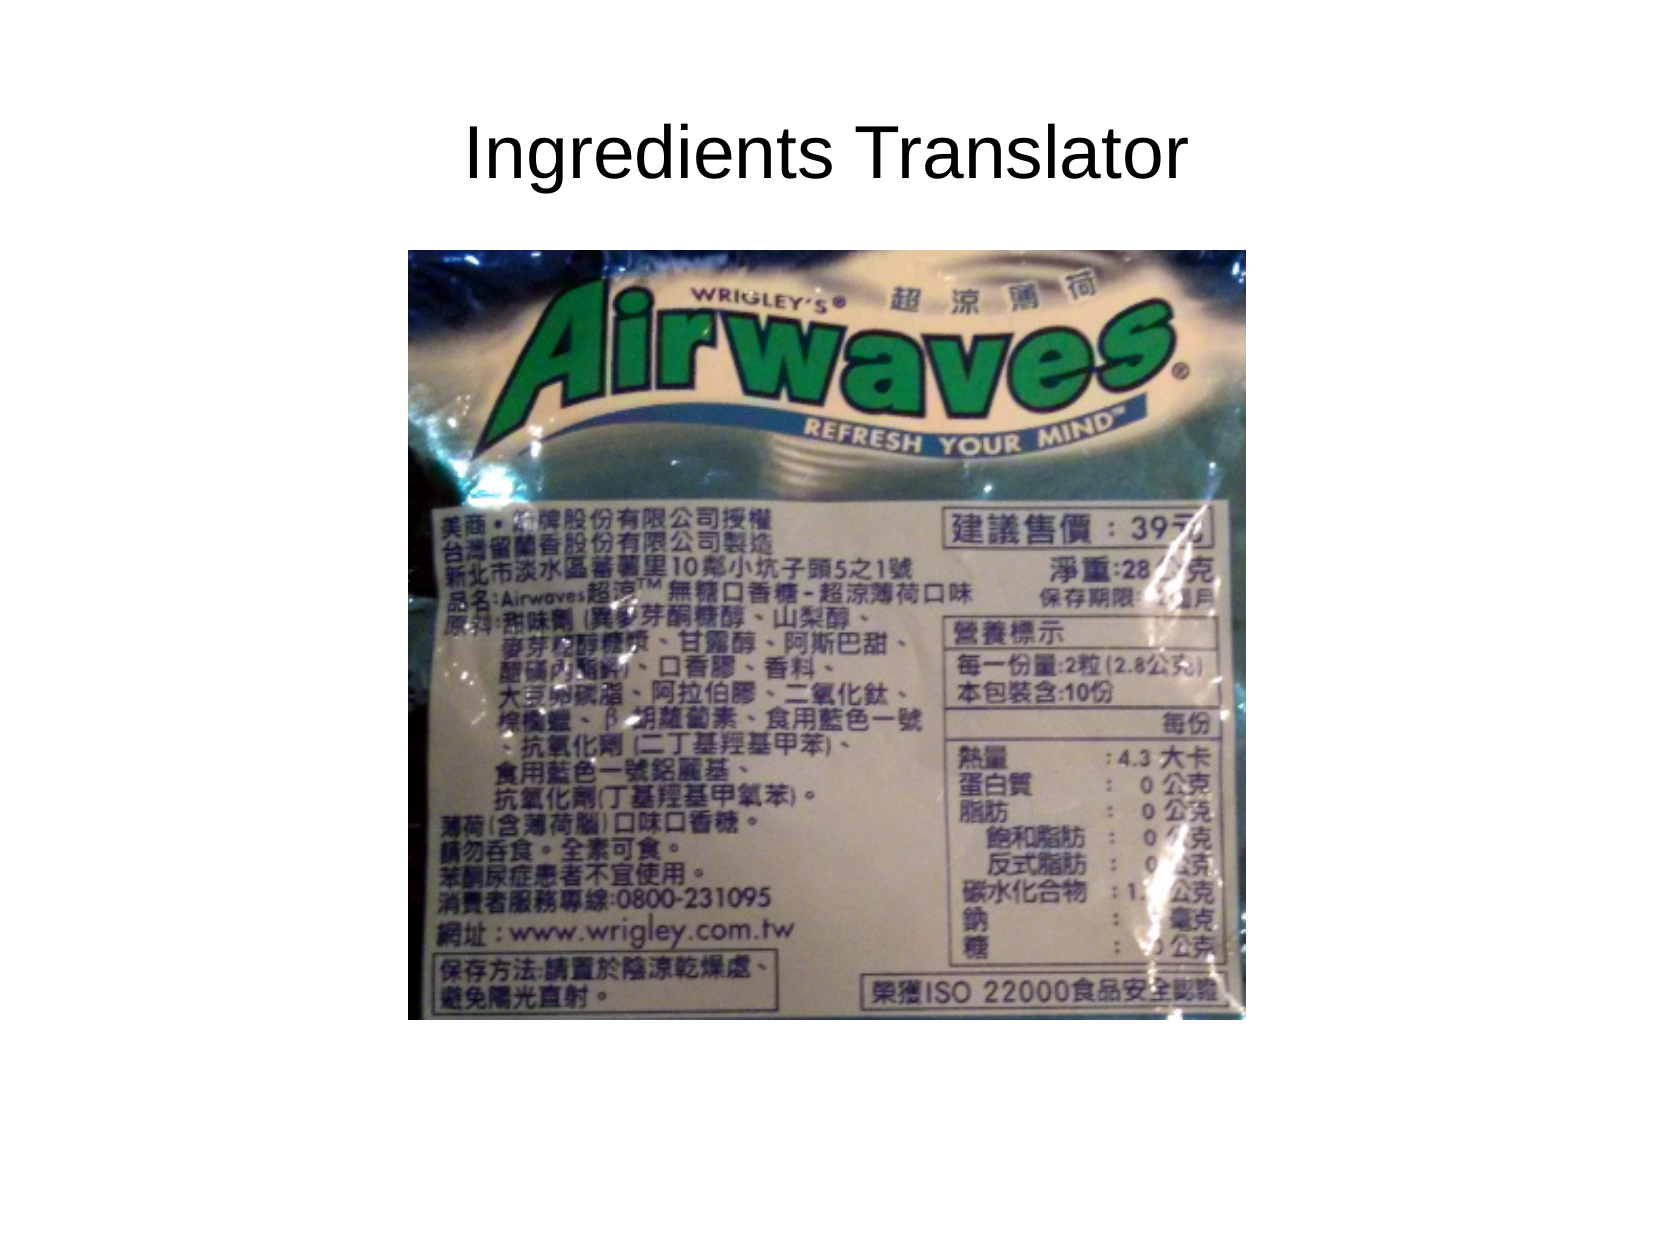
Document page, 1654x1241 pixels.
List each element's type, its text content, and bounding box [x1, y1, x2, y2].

picture [408, 250, 1246, 1021]
title Ingredients Translator [82, 49, 1571, 257]
